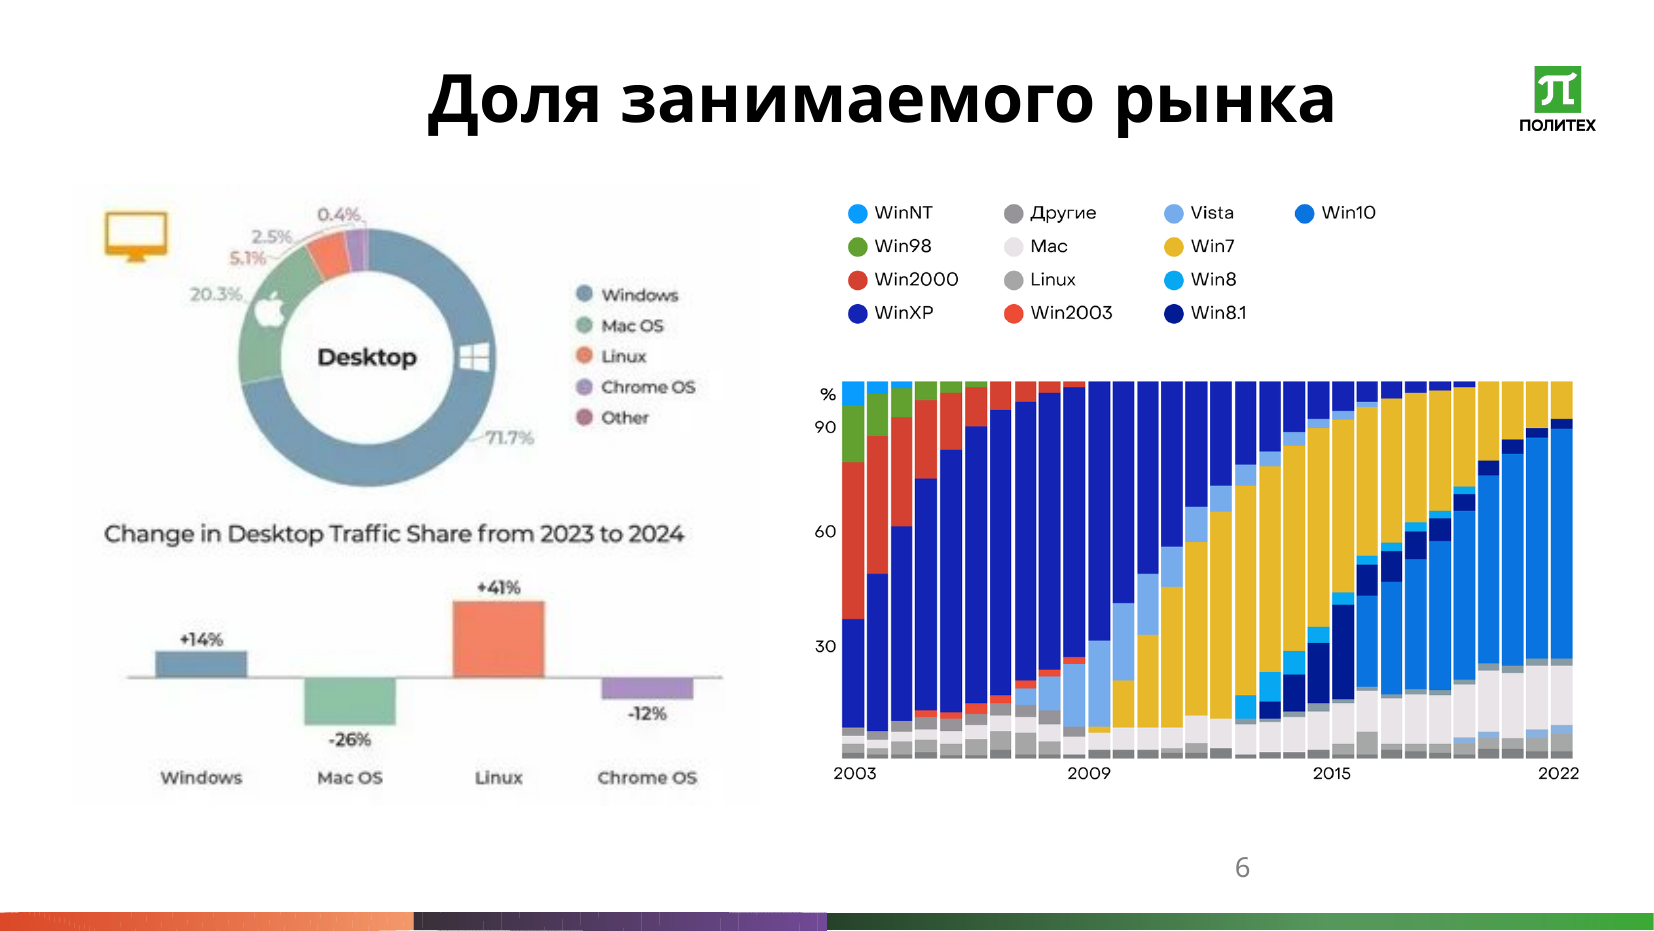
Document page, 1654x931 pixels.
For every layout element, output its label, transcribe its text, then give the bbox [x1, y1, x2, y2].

text_box [1234, 842, 1607, 892]
picture [804, 184, 1591, 792]
text_box Доля занимаемого рынка [416, 51, 1372, 134]
picture [72, 184, 760, 806]
